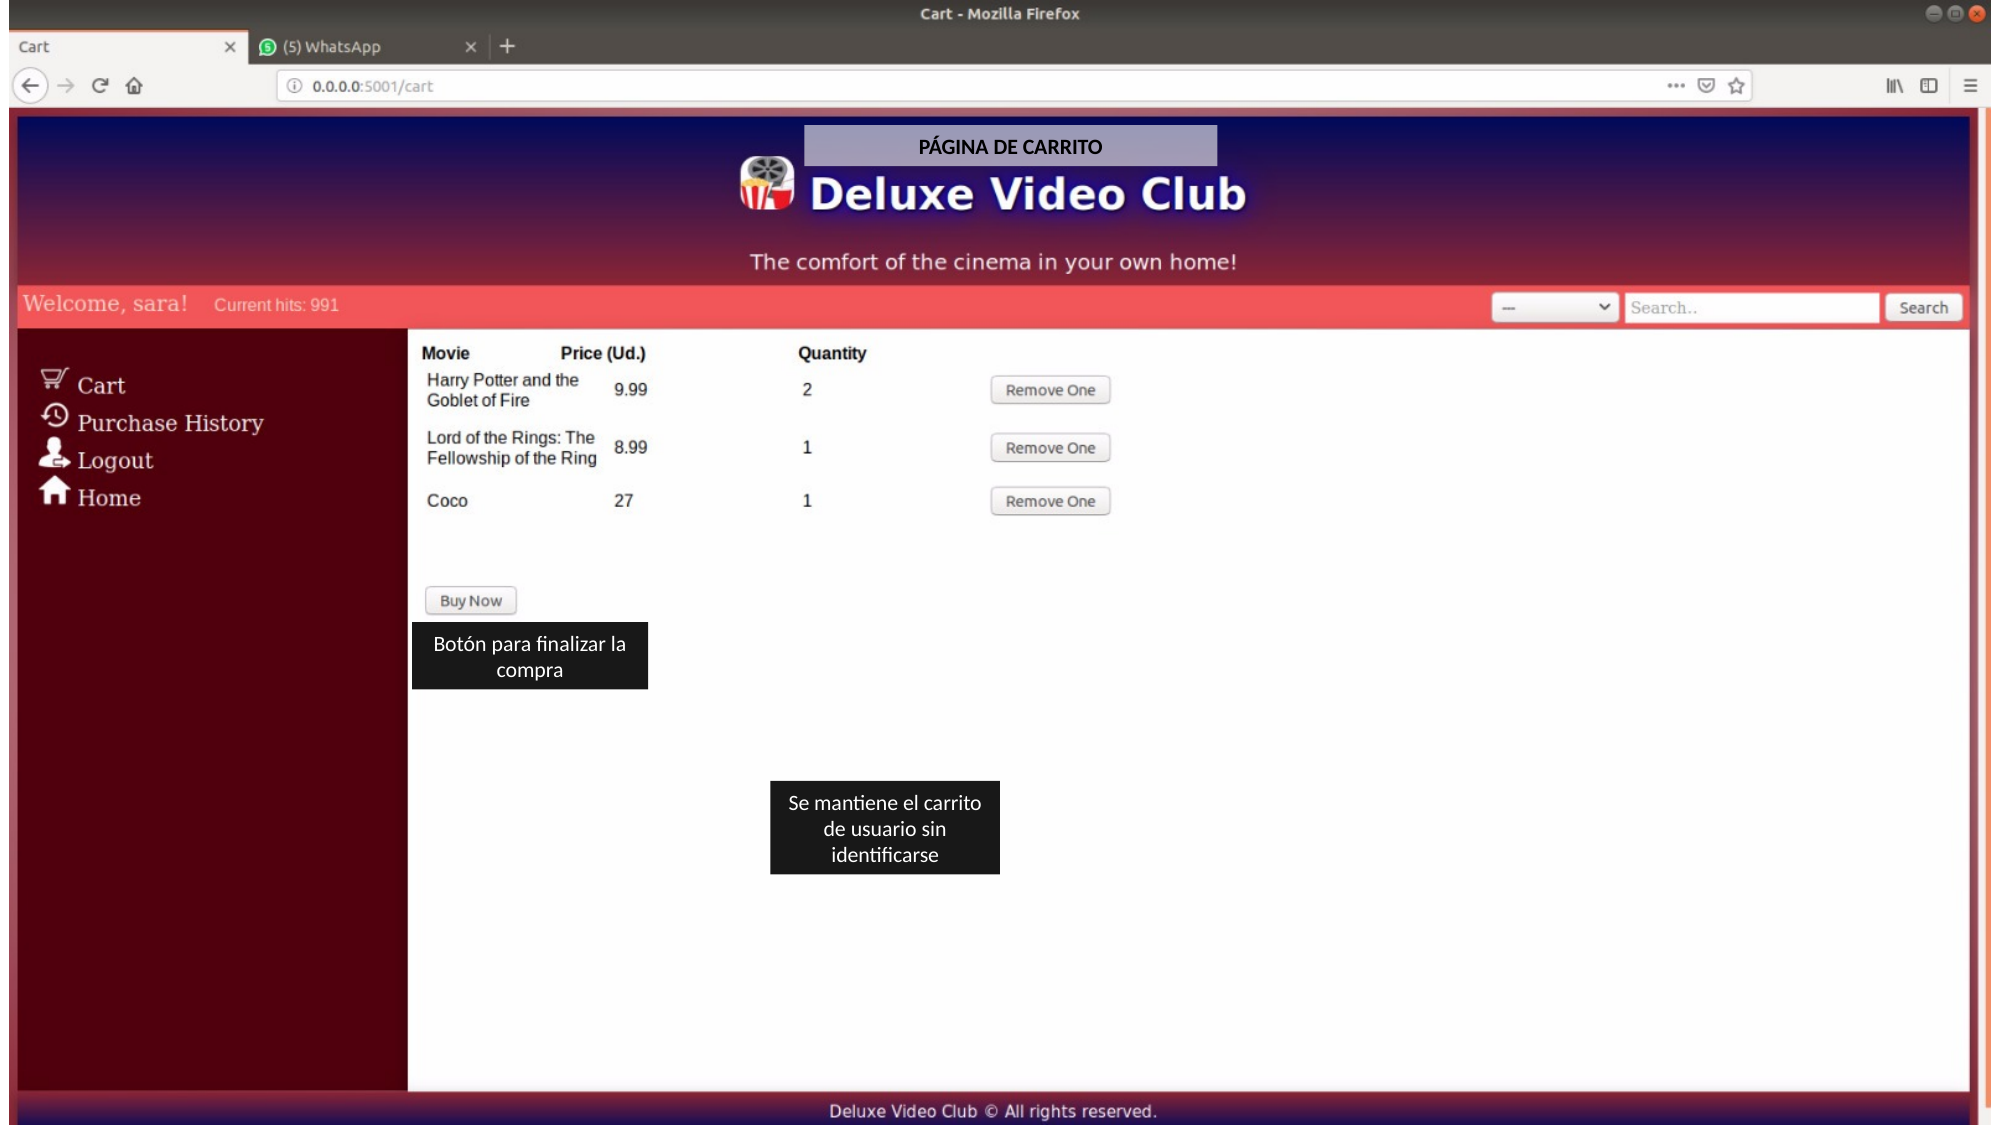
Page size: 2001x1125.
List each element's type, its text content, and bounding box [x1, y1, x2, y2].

text_box Botón para finalizar la compra [412, 622, 649, 690]
picture [9, 0, 1991, 1125]
text_box Se mantiene el carrito de usuario sin identificarse [770, 780, 1000, 875]
text_box PÁGINA DE CARRITO [804, 125, 1218, 167]
